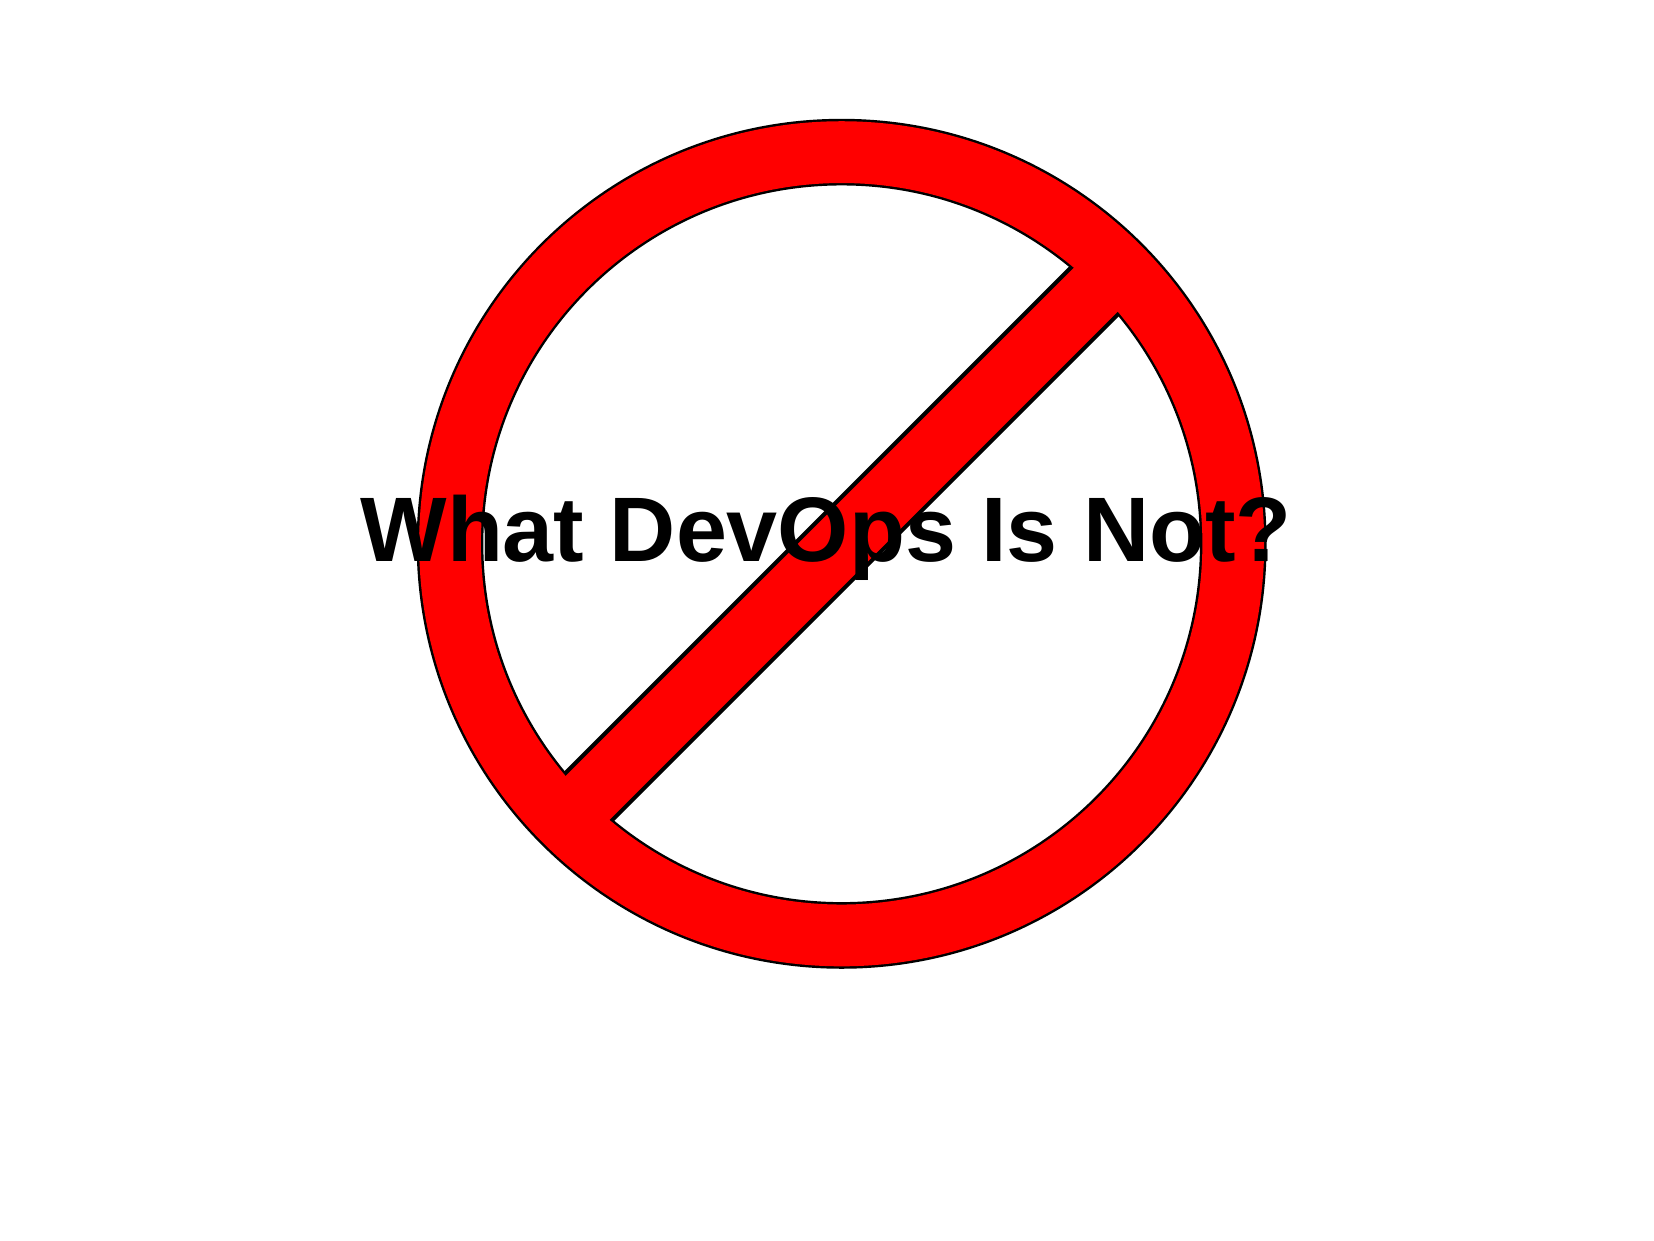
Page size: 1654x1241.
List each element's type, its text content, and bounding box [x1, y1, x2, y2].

subtitle What DevOps Is Not? [82, 49, 1571, 1010]
